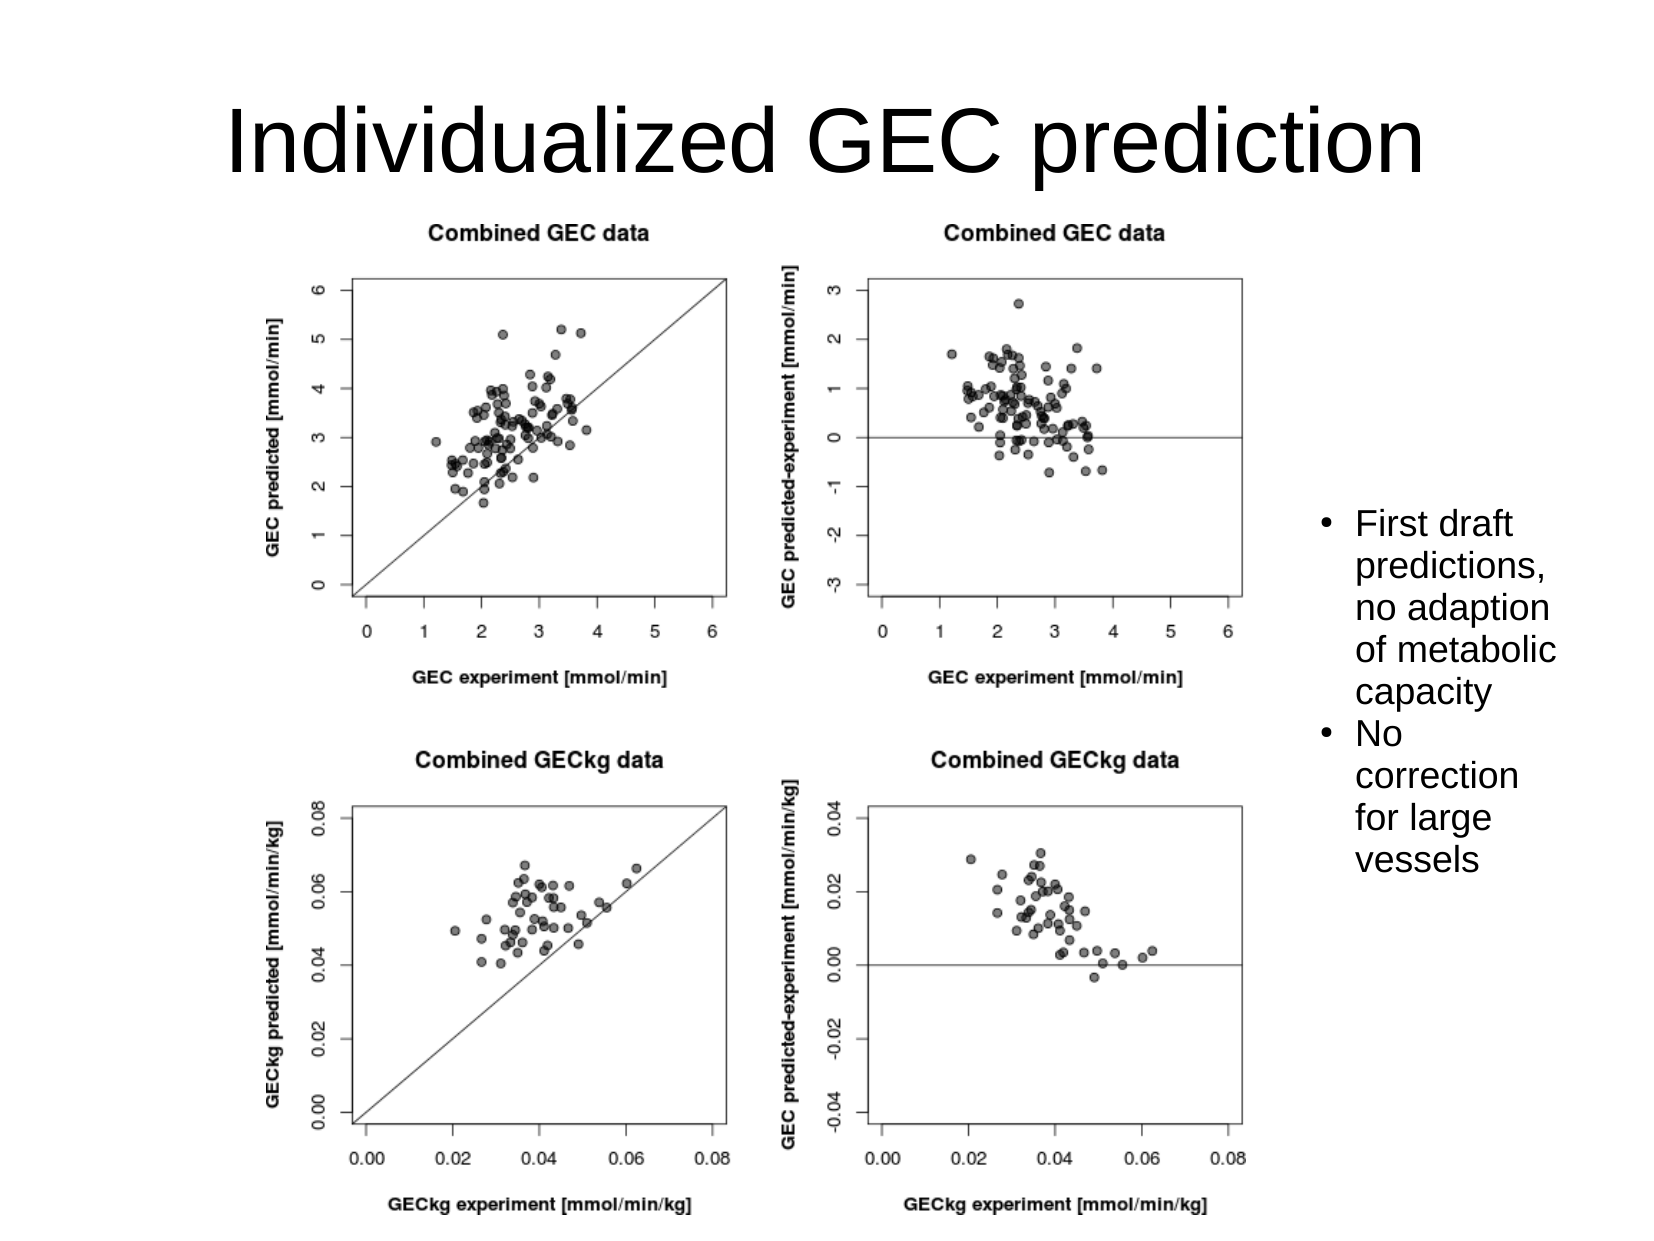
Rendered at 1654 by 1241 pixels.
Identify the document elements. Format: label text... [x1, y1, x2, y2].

title Individualized GEC prediction [82, 37, 1571, 245]
picture [266, 224, 1246, 1216]
text_box First draft predictions, no adaption of metabolic capacity No correction for large vessels [1305, 495, 1576, 888]
